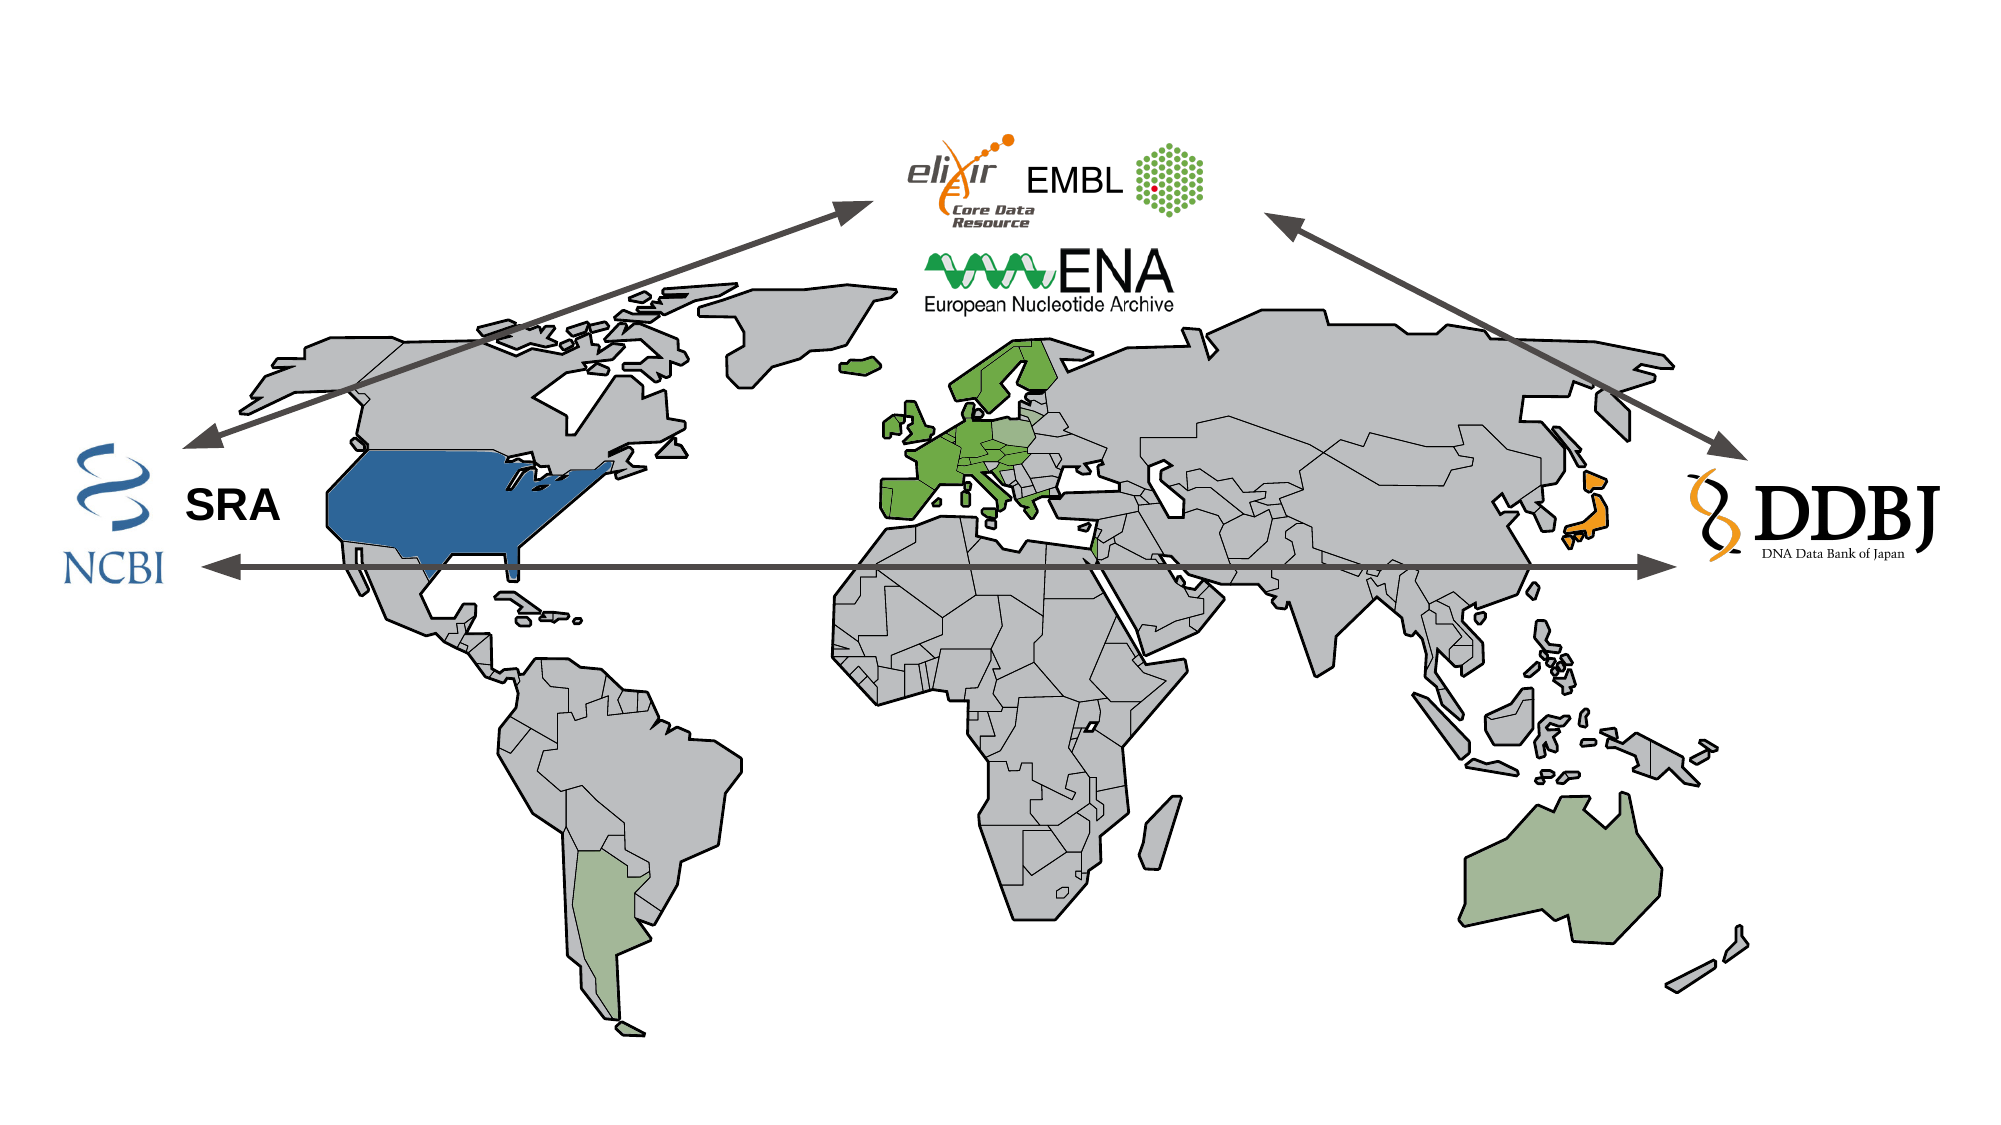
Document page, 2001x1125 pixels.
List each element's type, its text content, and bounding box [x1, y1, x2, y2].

text_box SRA [170, 471, 297, 538]
picture [47, 436, 179, 589]
picture [182, 243, 1950, 1100]
picture [902, 129, 1205, 231]
picture [182, 244, 741, 448]
